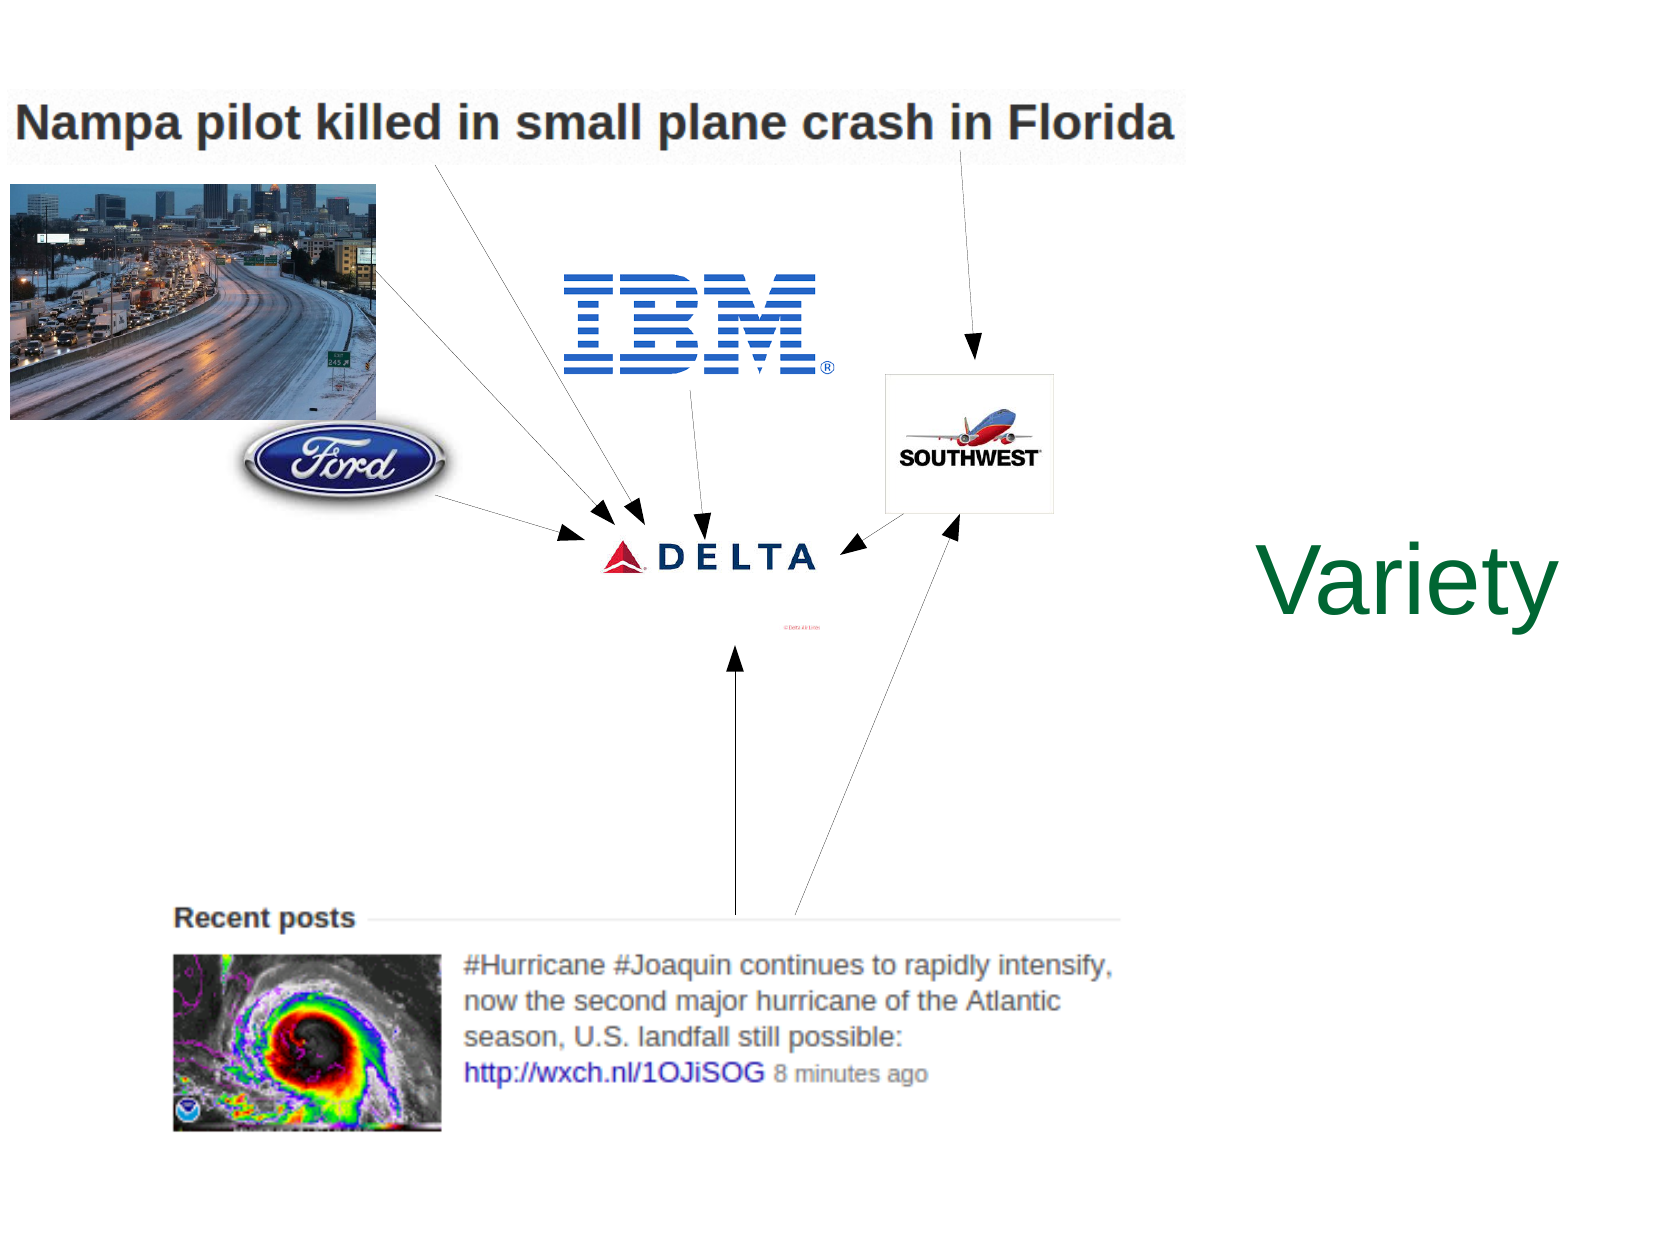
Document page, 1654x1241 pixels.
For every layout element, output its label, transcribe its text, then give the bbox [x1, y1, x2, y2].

picture [7, 89, 1186, 165]
picture [10, 184, 511, 556]
list Variety [1185, 524, 1624, 659]
picture [555, 373, 566, 391]
picture [885, 374, 1054, 514]
picture [600, 483, 820, 631]
picture [165, 899, 1139, 1150]
picture [555, 257, 841, 391]
picture [471, 370, 511, 413]
